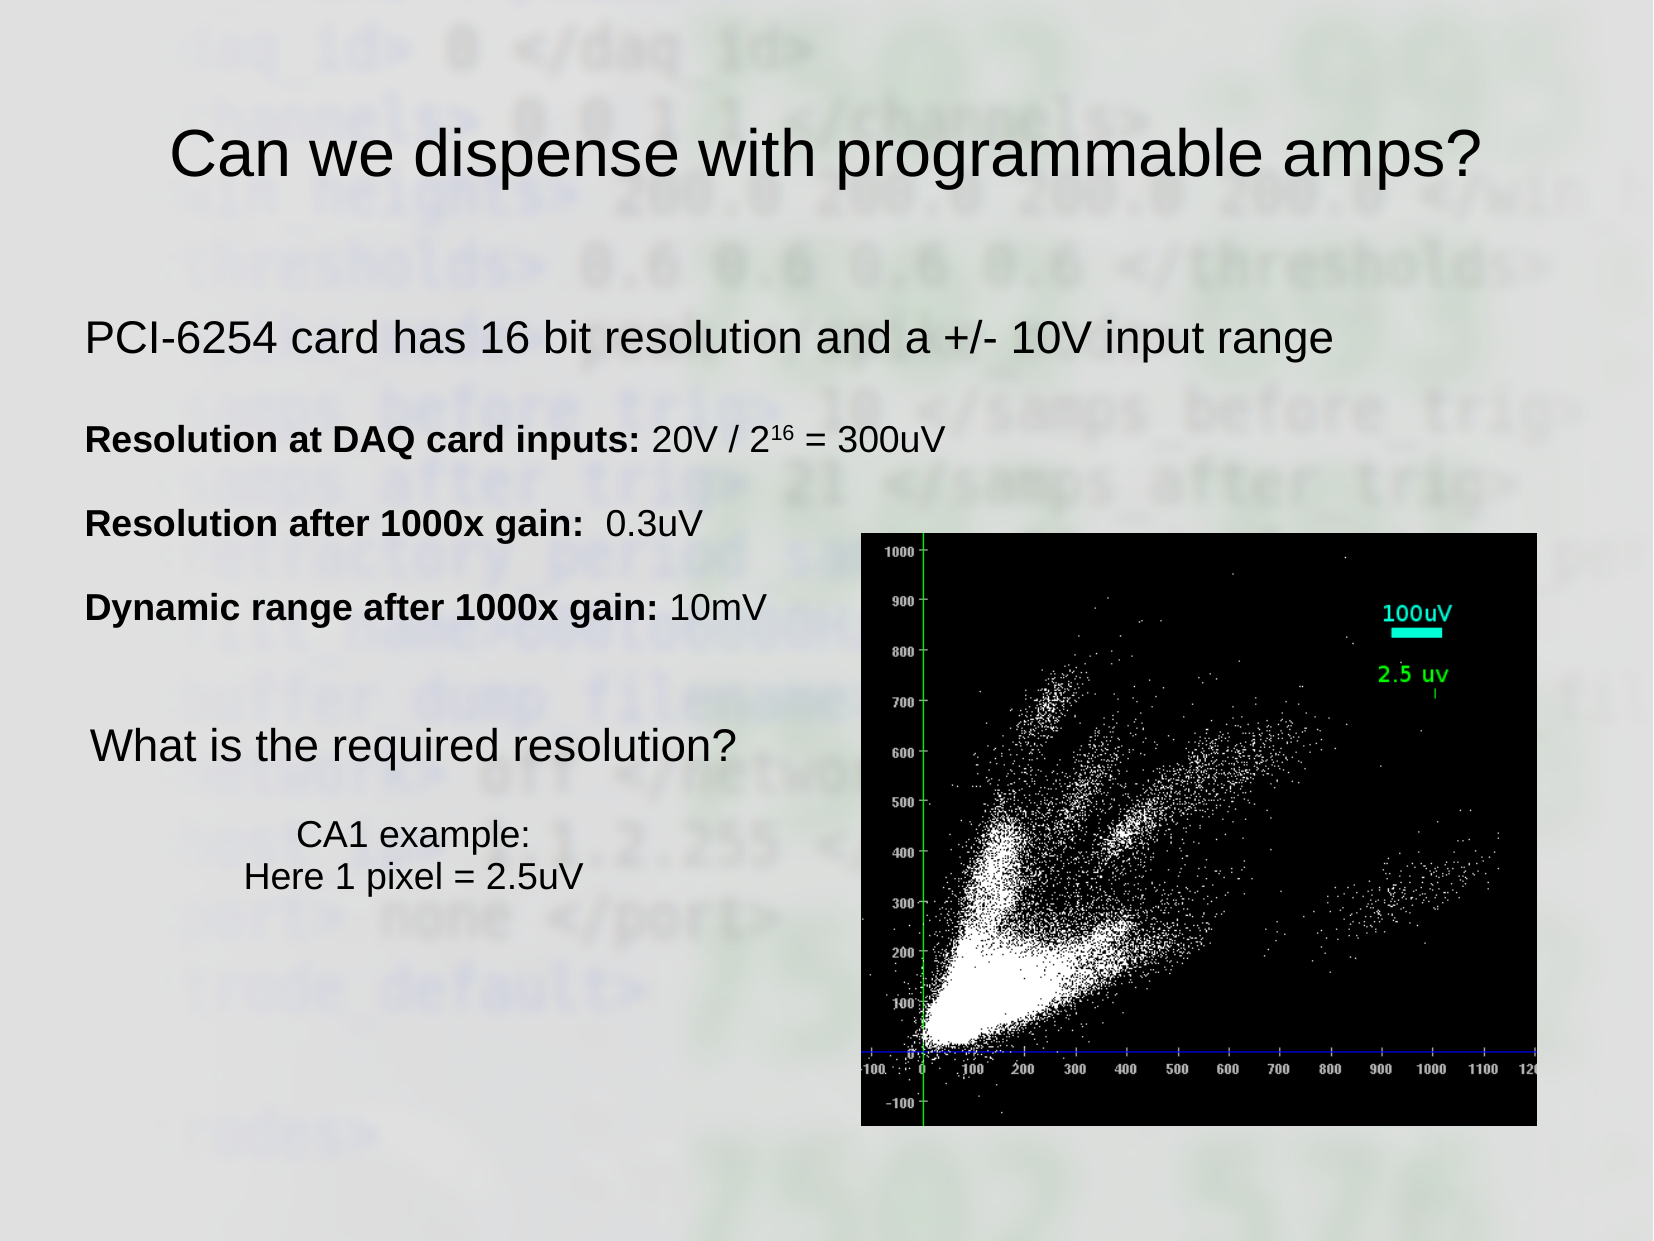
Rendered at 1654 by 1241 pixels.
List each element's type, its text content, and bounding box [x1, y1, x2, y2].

picture [0, 0, 1654, 1241]
title Can we dispense with programmable amps? [82, 49, 1571, 257]
text_box What is the required resolution? CA1 example: Here 1 pixel = 2.5uV [74, 712, 753, 971]
text_box PCI-6254 card has 16 bit resolution and a +/- 10V input range Resolution at DAQ card inputs: 20V / 216 = 300uV Resolution after 1000x gain: 0.3uV Dynamic range after 1000x gain: 10mV [69, 304, 1350, 679]
